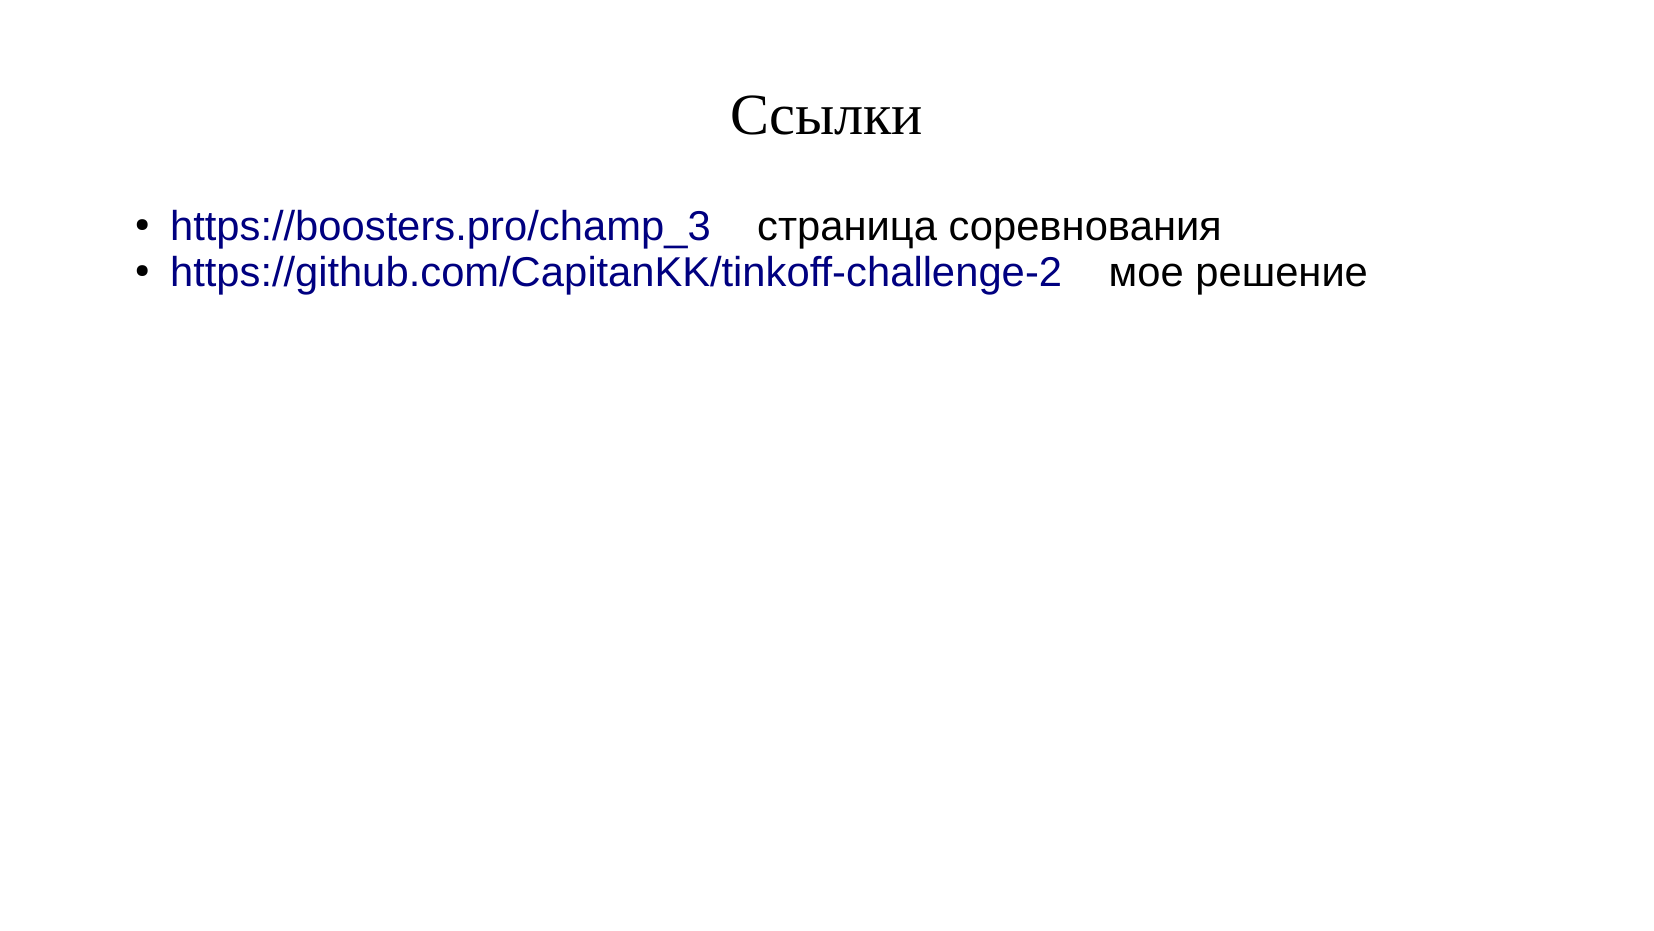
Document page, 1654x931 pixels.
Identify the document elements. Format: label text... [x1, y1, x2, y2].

text_box Ссылки [715, 75, 938, 155]
text_box https://boosters.pro/champ_3 страница соревнования https://github.com/CapitanKK/tinkoff-challenge-2 мое решение [120, 195, 1383, 304]
